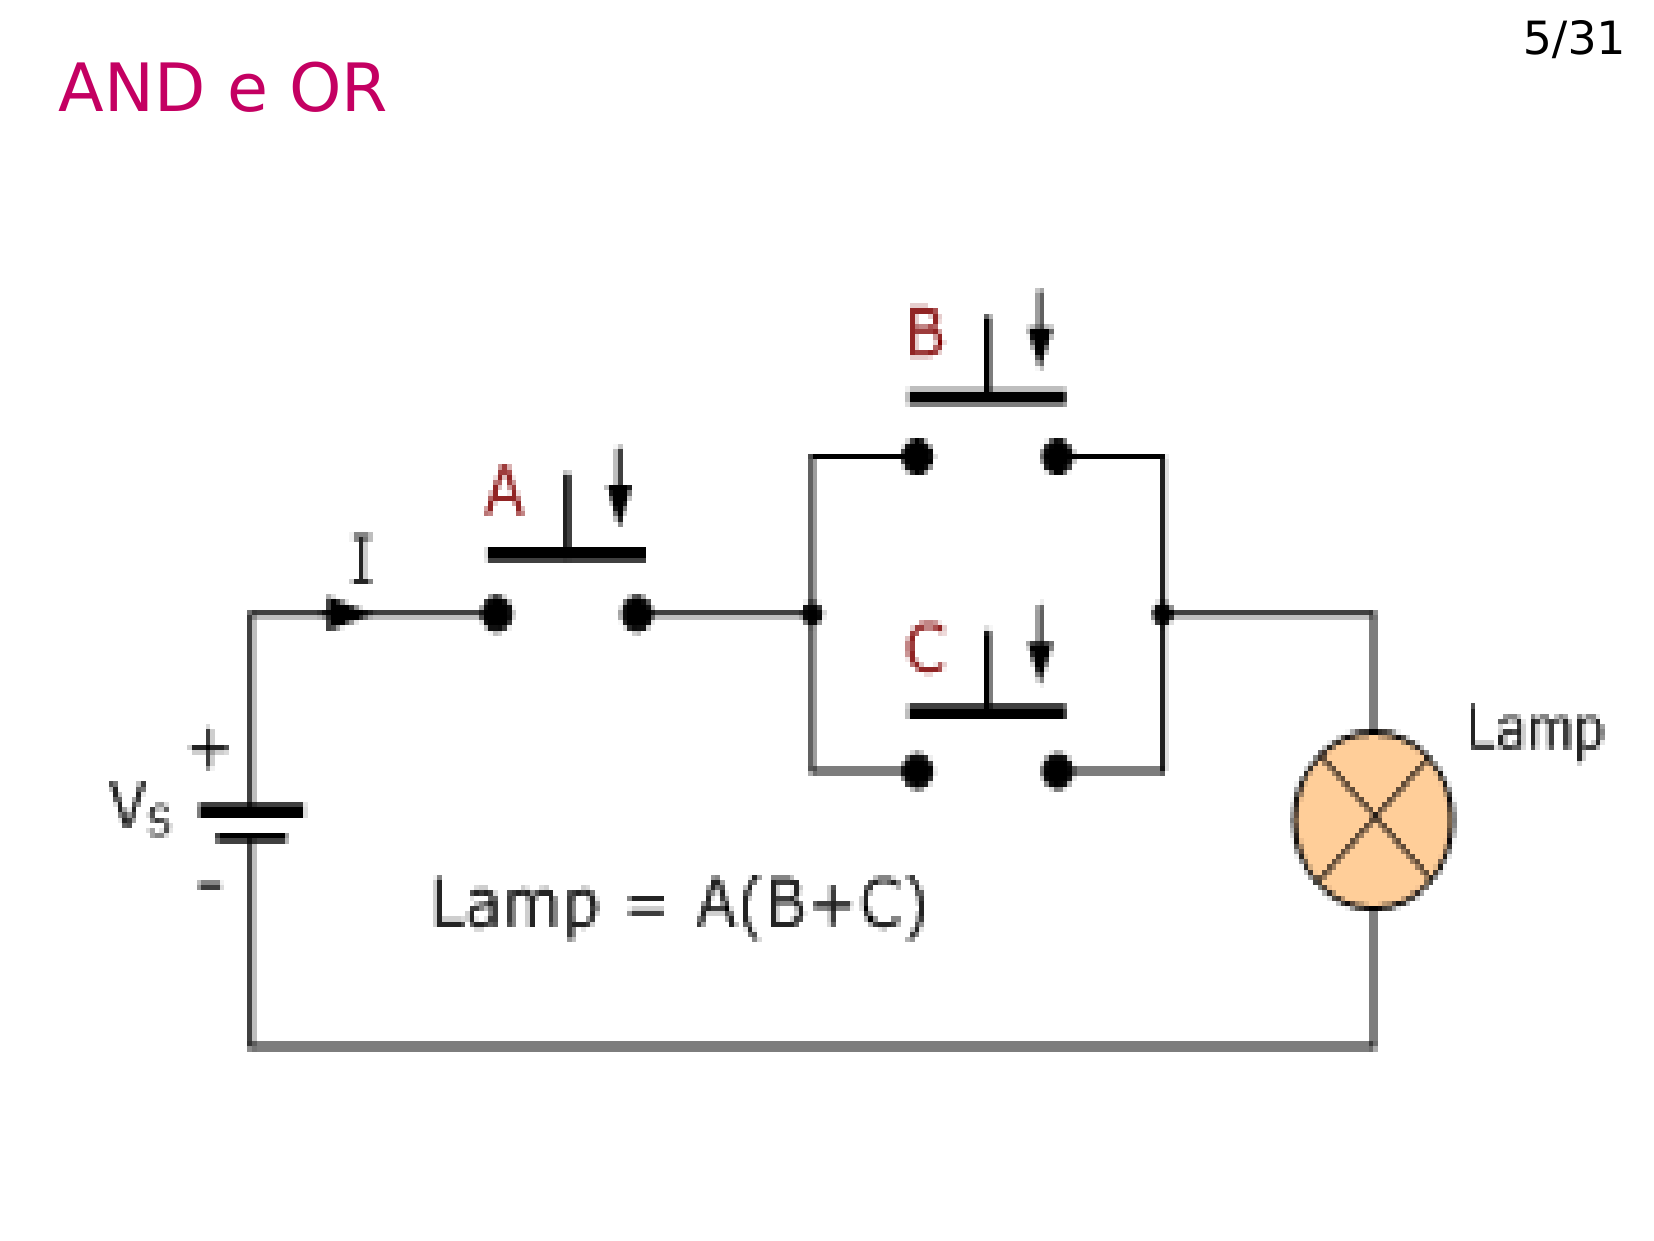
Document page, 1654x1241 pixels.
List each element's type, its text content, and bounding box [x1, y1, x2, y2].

title AND e OR [59, 29, 1625, 148]
picture [109, 283, 1610, 1052]
